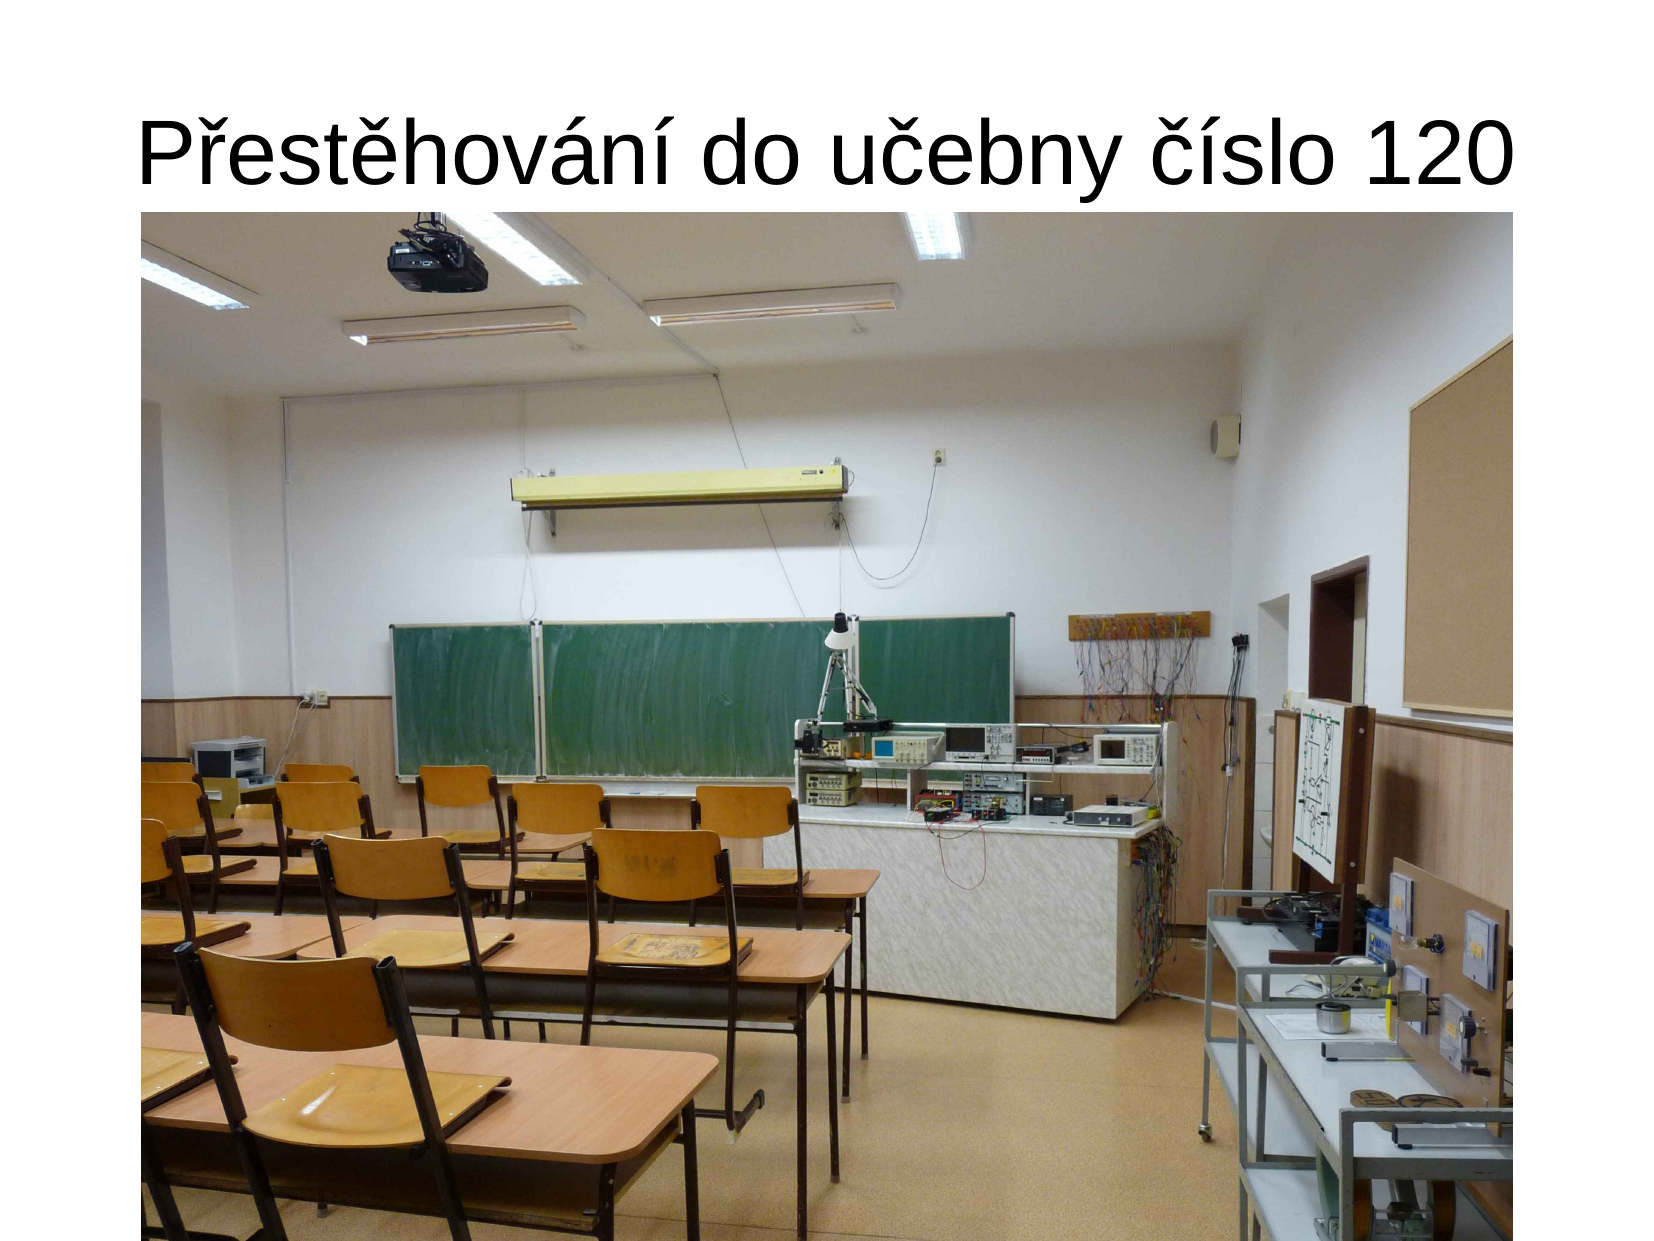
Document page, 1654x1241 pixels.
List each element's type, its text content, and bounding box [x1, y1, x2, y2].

picture [141, 212, 1513, 1241]
title Přestěhování do učebny číslo 120 [82, 49, 1571, 257]
